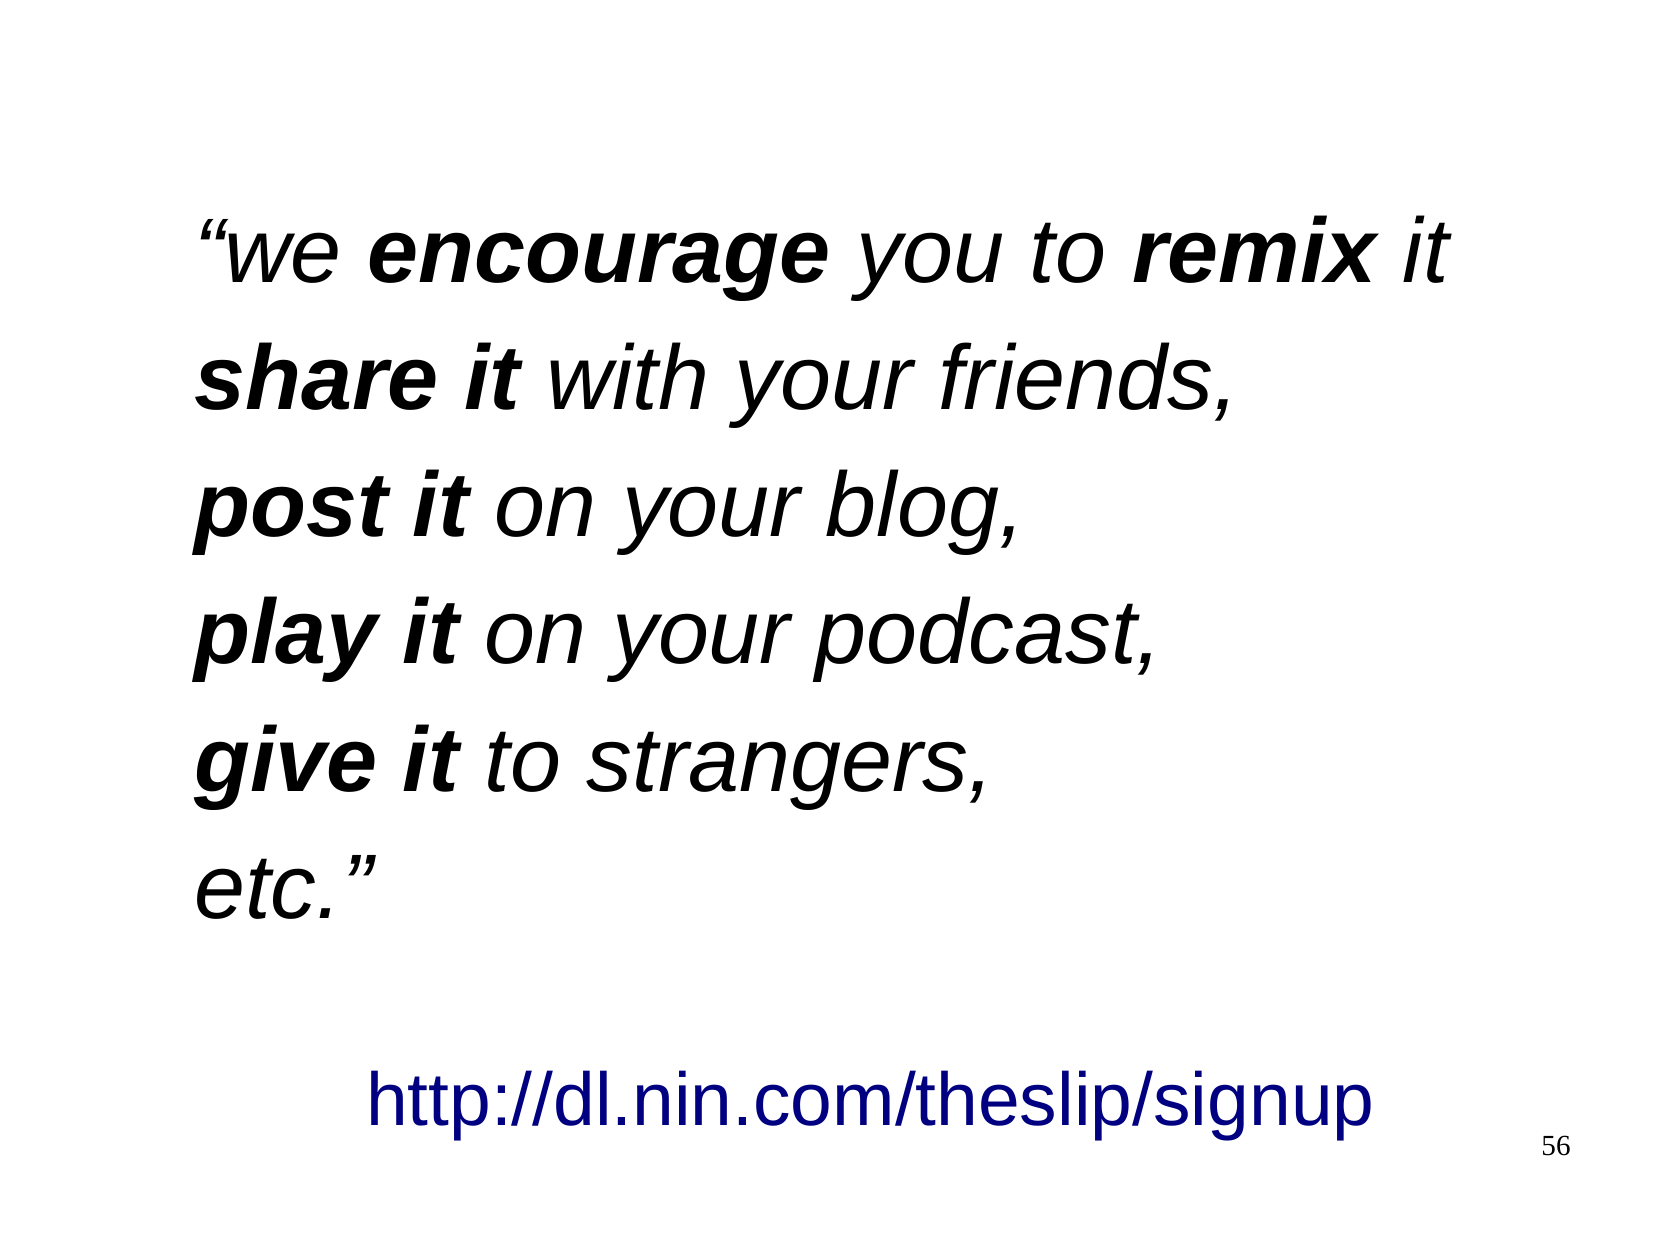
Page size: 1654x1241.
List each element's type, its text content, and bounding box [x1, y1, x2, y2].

text_box “we encourage you to remix it share it with your friends, post it on your blog, play it on your podcast, give it to strangers, etc.” [179, 191, 1493, 946]
text_box http://dl.nin.com/theslip/signup [337, 1050, 1426, 1149]
